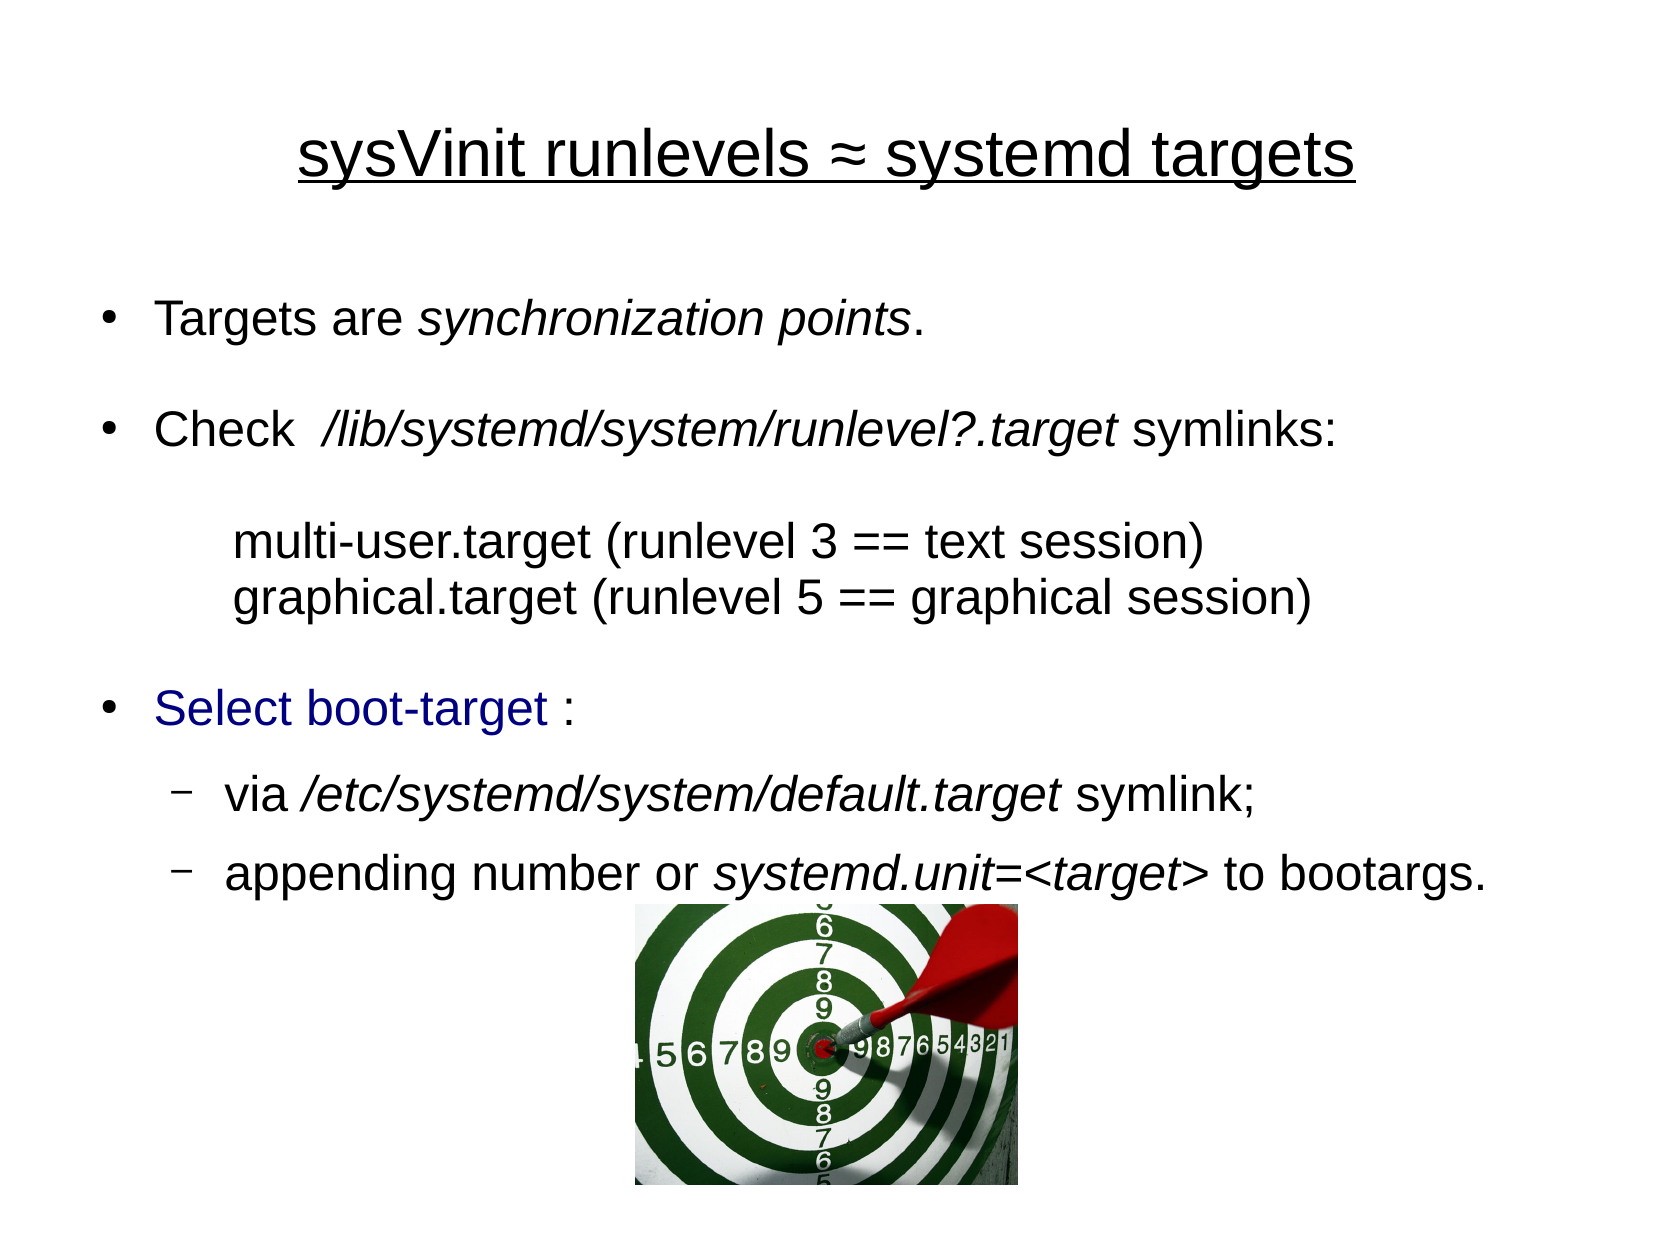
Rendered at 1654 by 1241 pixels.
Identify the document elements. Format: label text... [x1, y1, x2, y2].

picture [635, 904, 1018, 1186]
title sysVinit runlevels ≈ systemd targets [82, 49, 1571, 257]
list Targets are synchronization points. Check /lib/systemd/system/runlevel?.target symlinks: multi-user.target (runlevel 3 == text session) graphical.target (runlevel 5 == graphical session) Select boot-target : via /etc/systemd/system/default.target symlink; appending number or systemd.unit=<target> to bootargs. [82, 290, 1561, 931]
